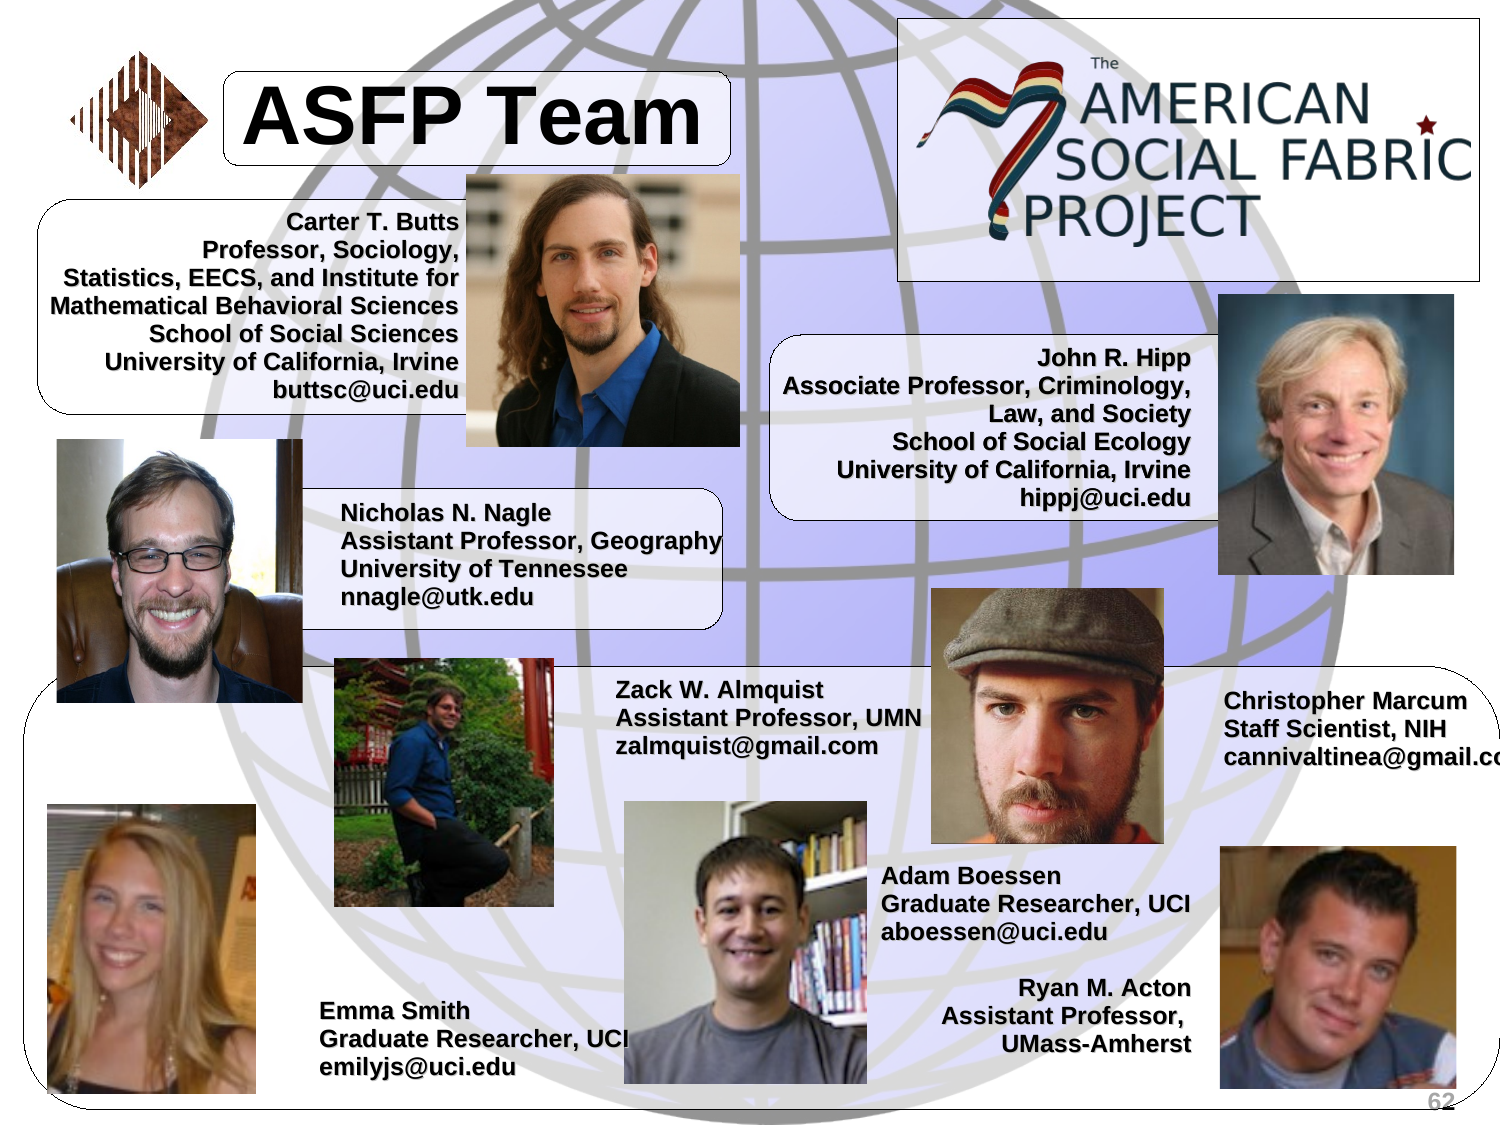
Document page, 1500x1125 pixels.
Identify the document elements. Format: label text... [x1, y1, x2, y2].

text_box John R. Hipp Associate Professor, Criminology, Law, and Society School of Social Ecology University of California, Irvine hippj@uci.edu [767, 335, 1207, 520]
picture [916, 57, 1471, 247]
text_box Christopher Marcum Staff Scientist, NIH cannivaltinea@gmail.com [1208, 679, 1500, 807]
text_box Zack W. Almquist Assistant Professor, UMN zalmquist@gmail.com [600, 667, 938, 796]
picture [624, 801, 867, 1084]
title ASFP Team [241, 30, 897, 206]
text_box Nicholas N. Nagle Assistant Professor, Geography University of Tennessee nnagle@utk.edu [325, 491, 739, 619]
text_box [23, 666, 1500, 1110]
text_box [793, 334, 1218, 521]
text_box [303, 488, 719, 630]
picture [45, 0, 1350, 199]
picture [1219, 846, 1457, 1089]
picture [193, 1110, 1350, 1125]
picture [47, 804, 256, 1094]
text_box Emma Smith Graduate Researcher, UCI emilyjs@uci.edu [304, 989, 645, 1117]
picture [56, 206, 1455, 907]
text_box Adam Boessen Graduate Researcher, UCI aboessen@uci.edu Ryan M. Acton Assistant Professor, UMass-Amherst [866, 853, 1207, 1066]
text_box [897, 18, 1480, 282]
text_box [223, 71, 241, 166]
text_box Carter T. Butts Professor, Sociology, Statistics, EECS, and Institute for Mathematical Behavioral Sciences School of Social Sciences University of California, Irvine buttsc@uci.edu [34, 199, 466, 412]
